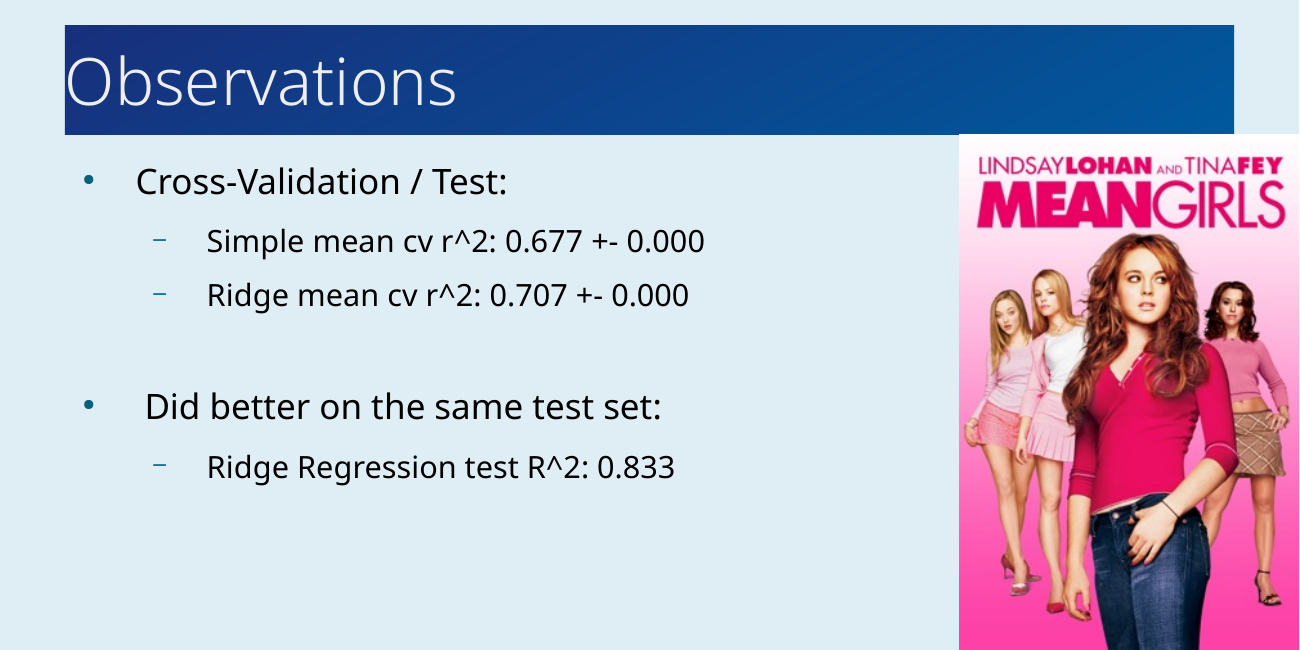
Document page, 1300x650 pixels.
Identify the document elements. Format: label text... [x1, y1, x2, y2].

title Observations [64, 25, 1235, 135]
list Cross-Validation / Test: Simple mean cv r^2: 0.677 +- 0.000 Ridge mean cv r^2: 0.707 +- 0.000 Did better on the same test set: Ridge Regression test R^2: 0.833 [64, 157, 959, 621]
picture [959, 134, 1300, 650]
